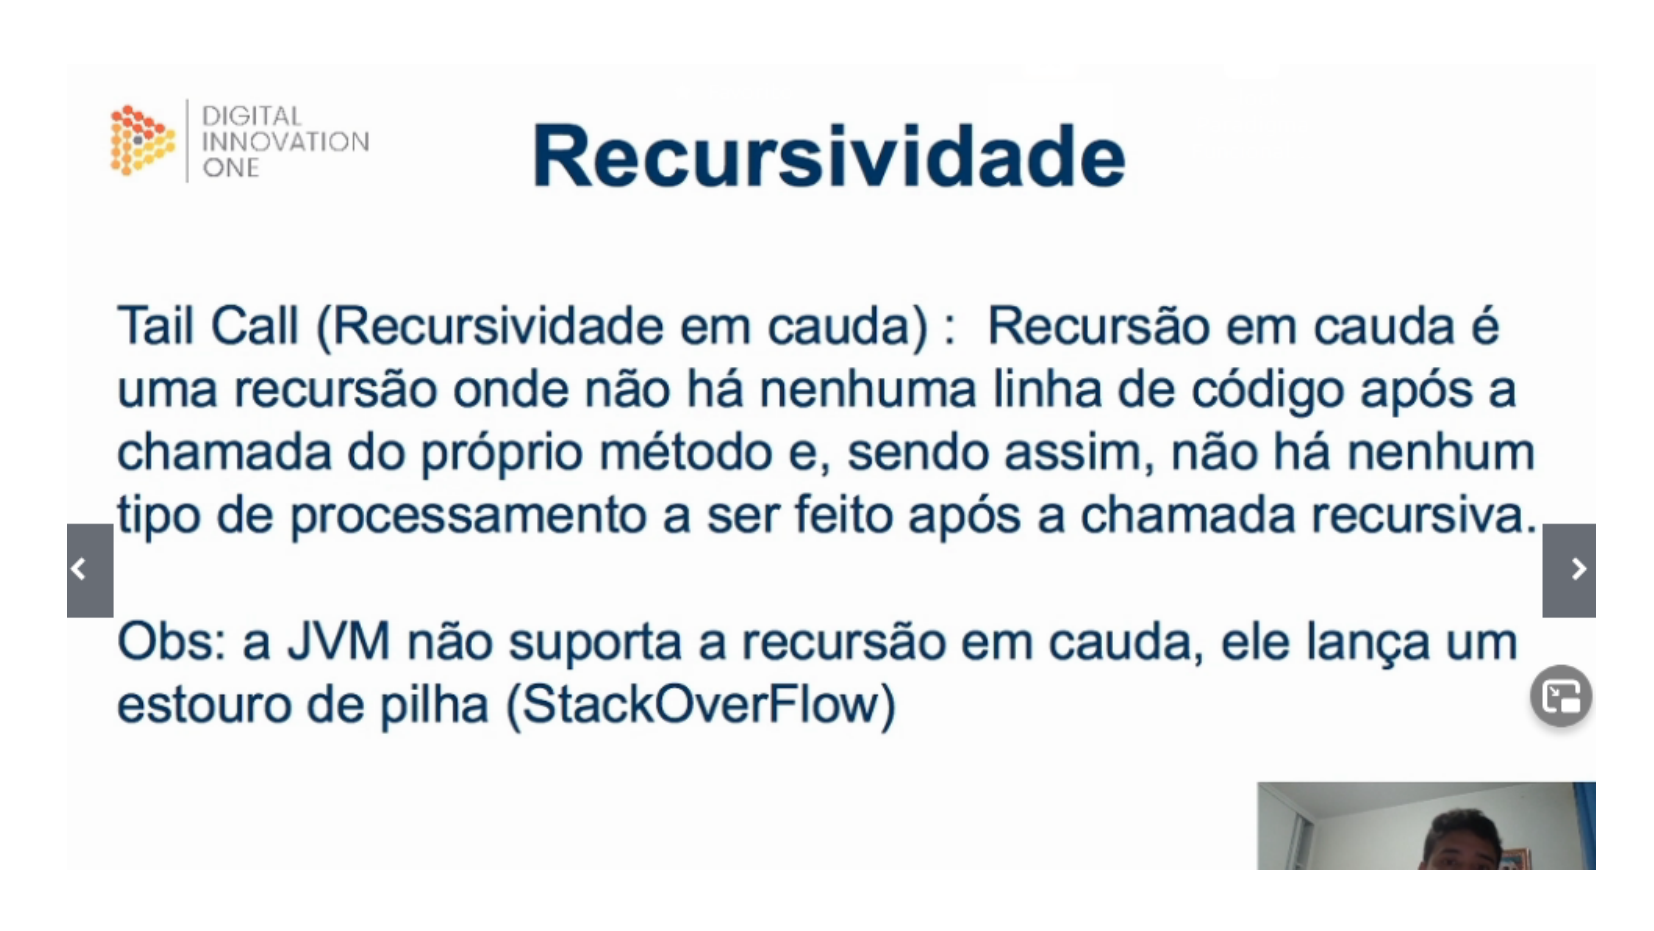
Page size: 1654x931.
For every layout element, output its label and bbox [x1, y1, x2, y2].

picture [67, 64, 1596, 870]
